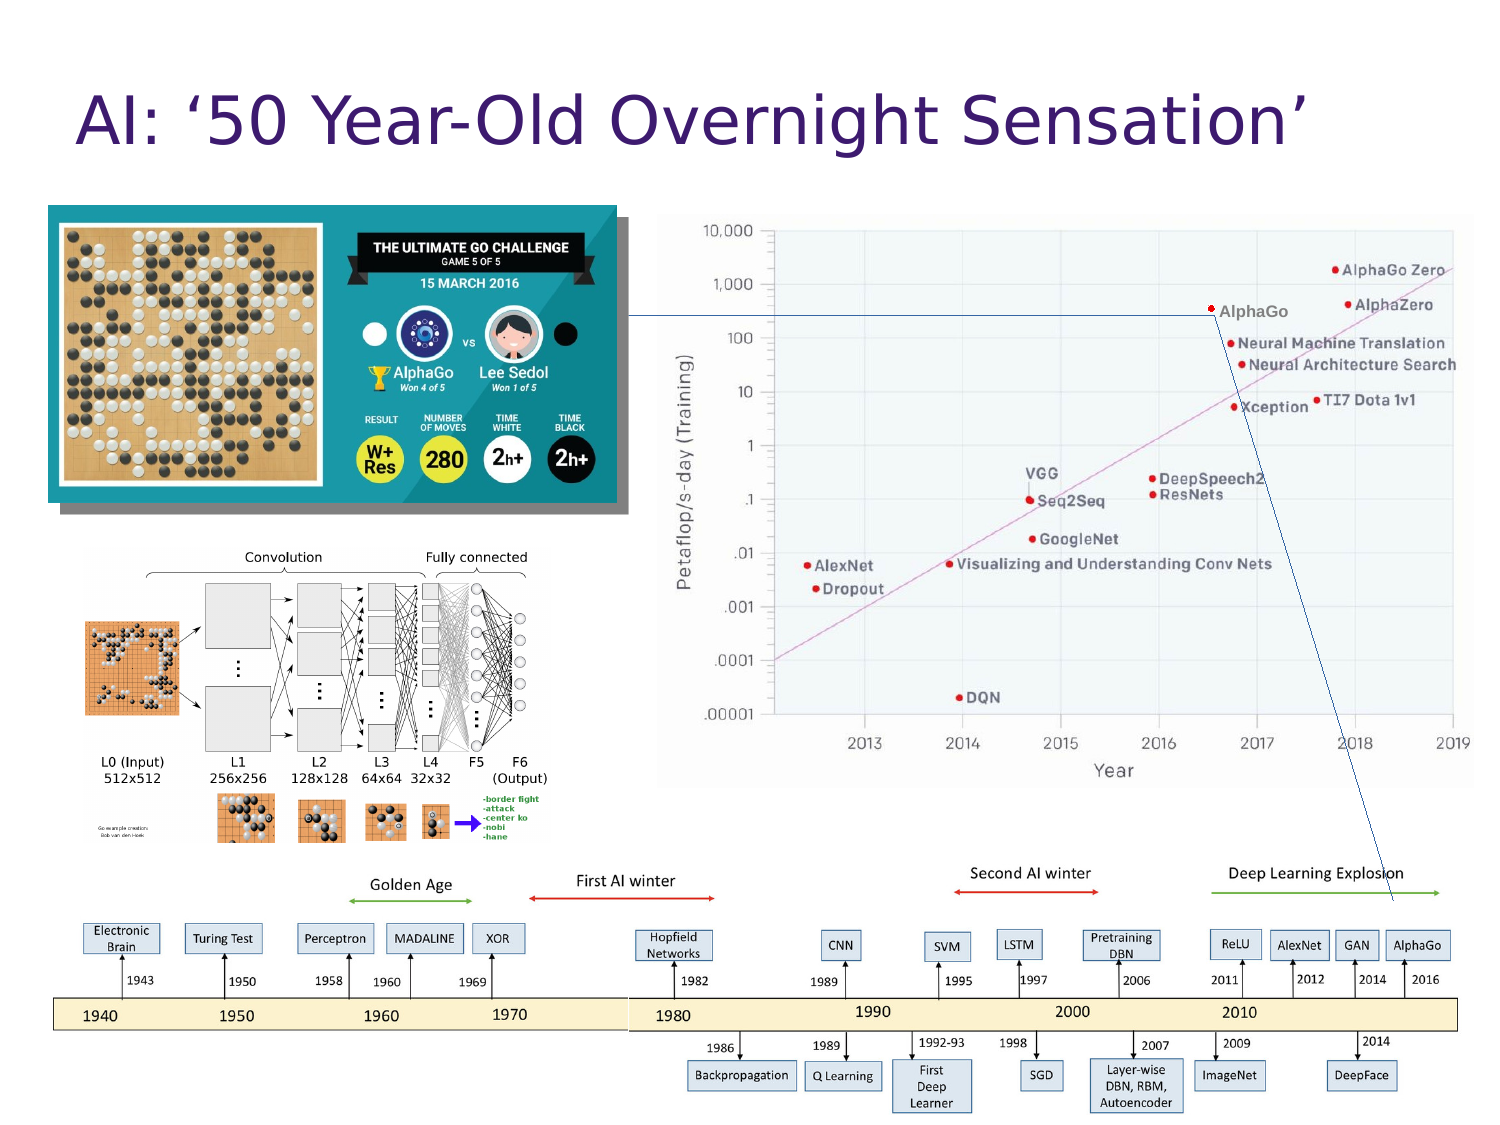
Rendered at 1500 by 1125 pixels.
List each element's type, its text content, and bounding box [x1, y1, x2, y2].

text_box [1207, 304, 1216, 313]
picture [39, 547, 1465, 1125]
text_box AlphaGo [1204, 295, 1309, 329]
title AI: ‘50 Year-Old Overnight Sensation’ [75, 27, 1500, 215]
picture [657, 214, 1474, 788]
picture [48, 205, 617, 503]
